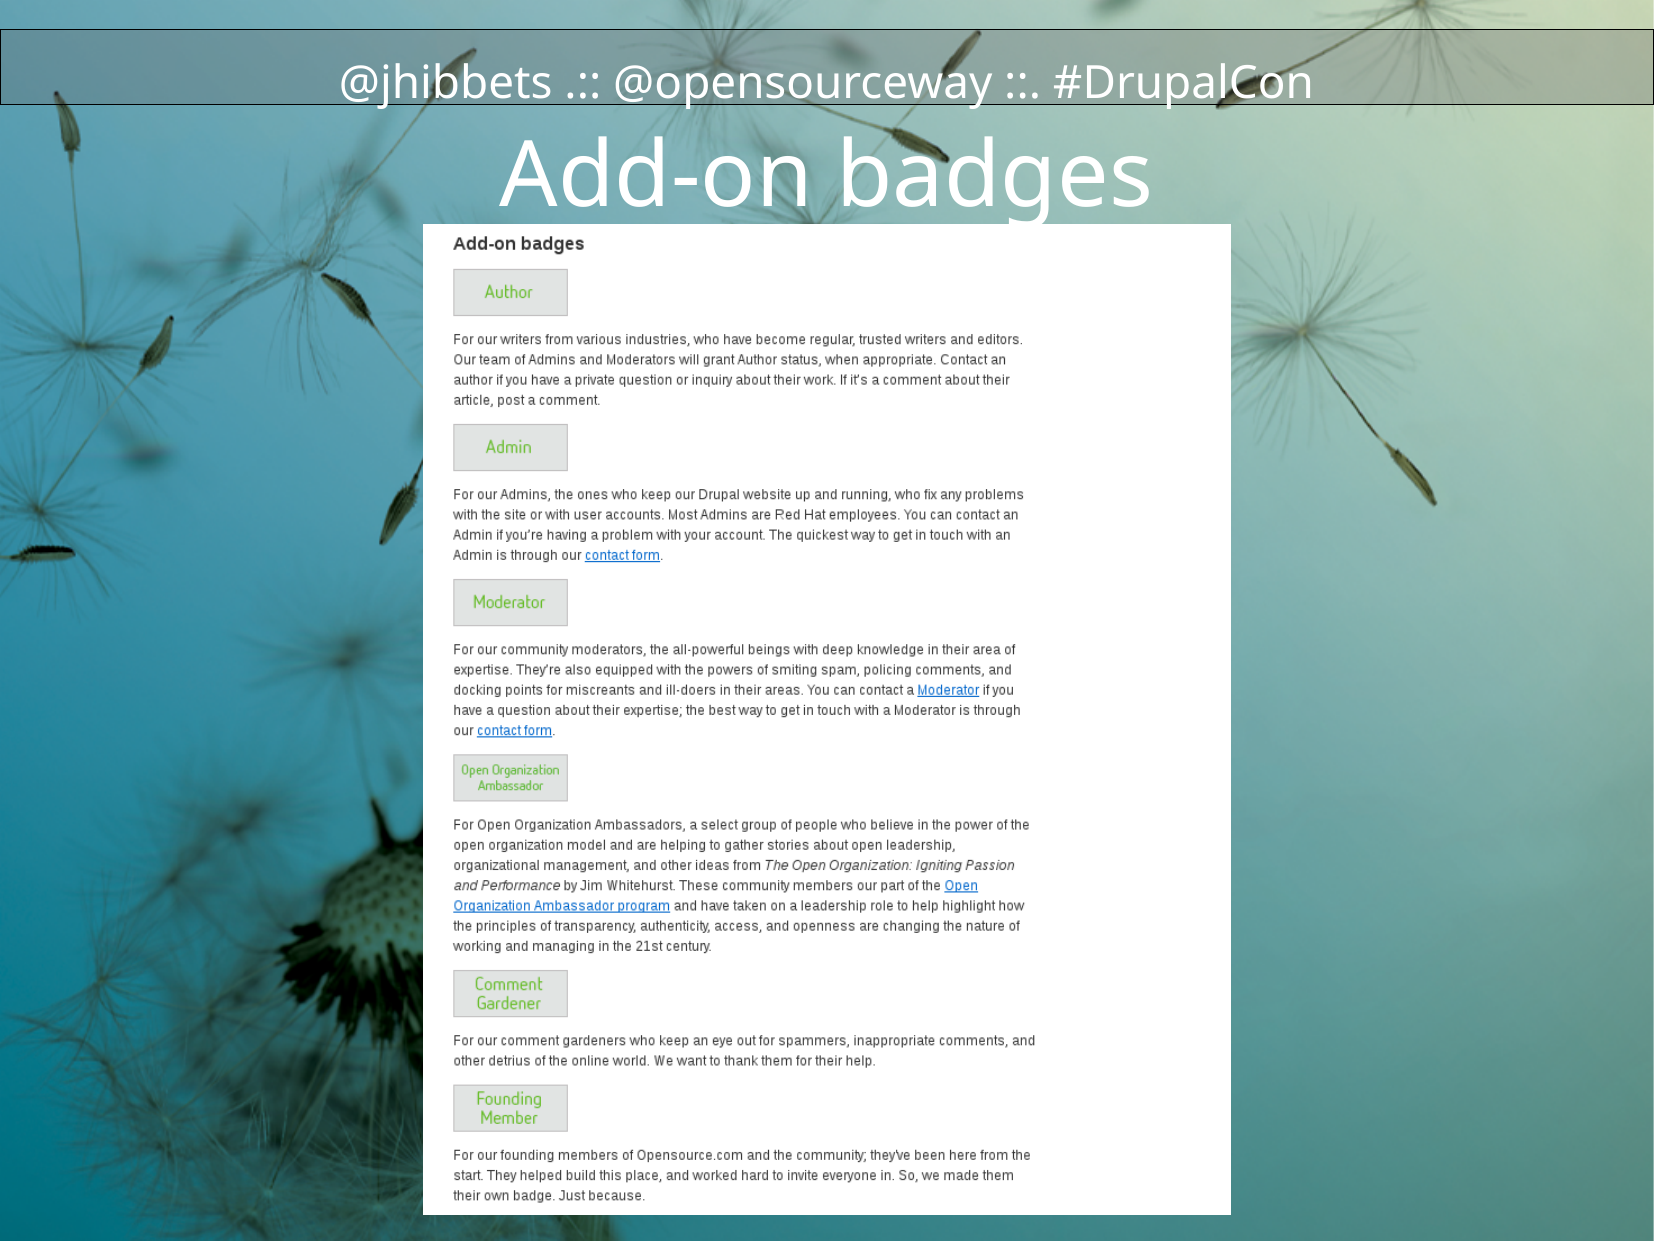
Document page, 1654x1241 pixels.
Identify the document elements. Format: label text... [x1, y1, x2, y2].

title Add-on badges [82, 67, 1571, 275]
picture [0, 105, 1654, 1241]
picture [0, 0, 1654, 29]
